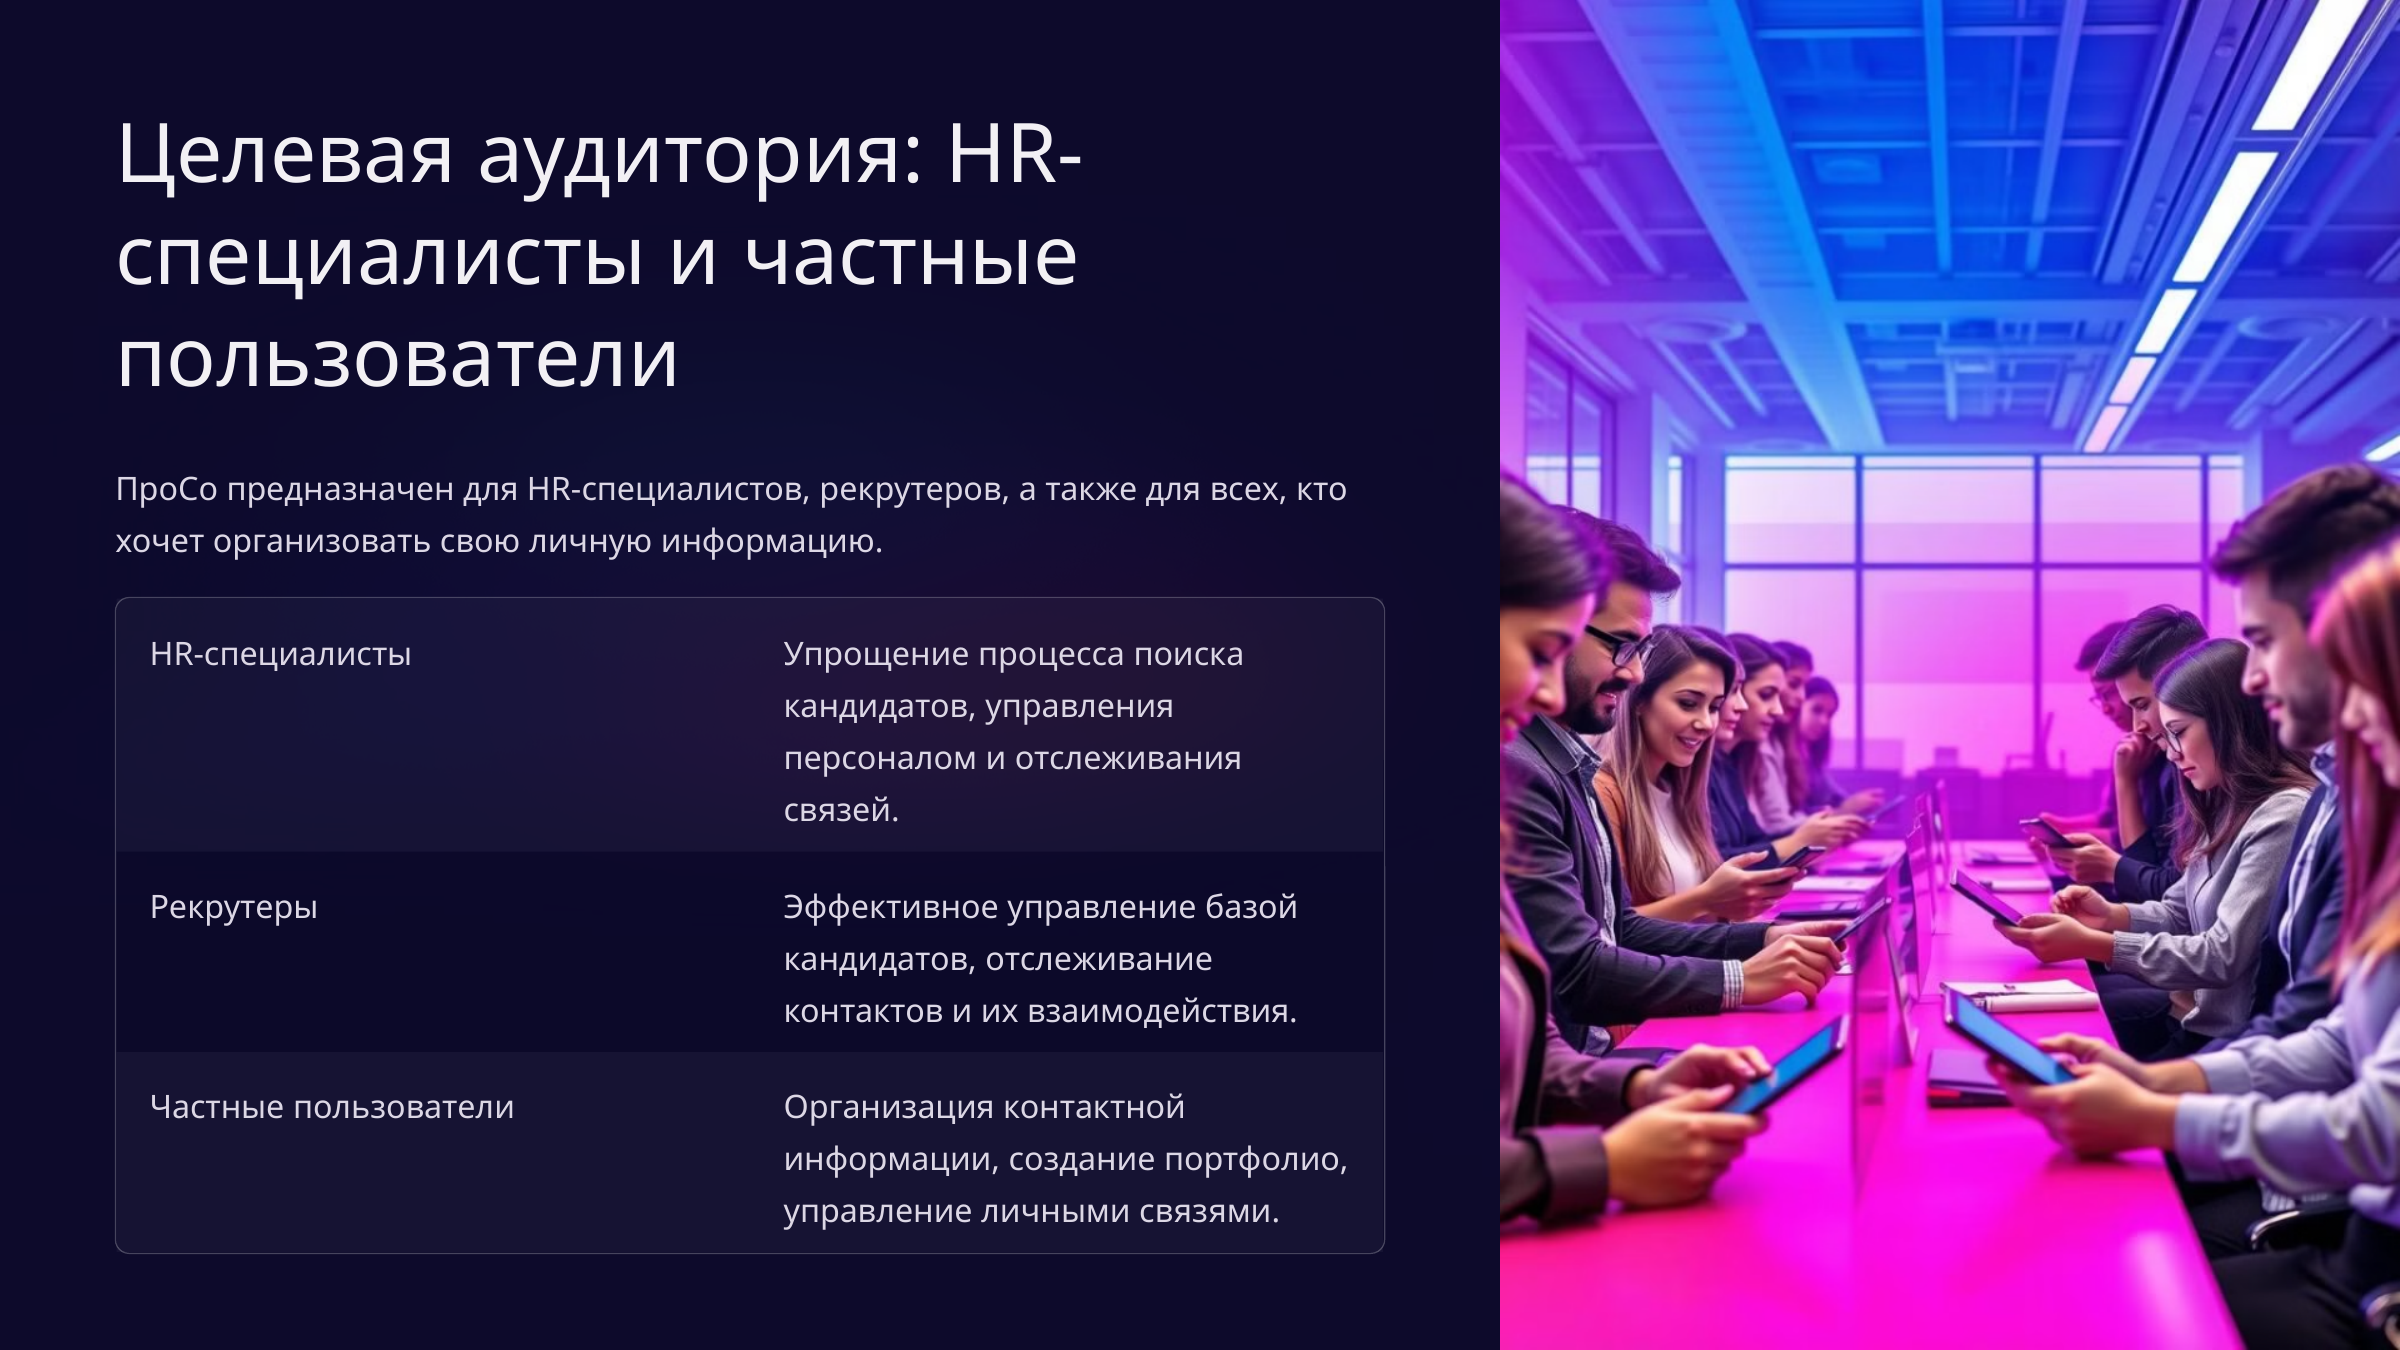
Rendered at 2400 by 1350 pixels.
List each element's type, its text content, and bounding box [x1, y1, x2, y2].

text_box HR-специалисты [149, 619, 717, 673]
text_box Частные пользователи [149, 1072, 717, 1126]
text_box Упрощение процесса поиска кандидатов, управления персоналом и отслеживания связей. [783, 619, 1351, 831]
text_box [116, 598, 1384, 1253]
picture [1500, 0, 2400, 1350]
text_box ПроCo предназначен для HR-специалистов, рекрутеров, а также для всех, кто хочет организовать свою личную информацию. [115, 454, 1385, 561]
text_box Целевая аудитория: HR-специалисты и частные пользователи [115, 96, 1385, 406]
text_box Организация контактной информации, создание портфолио, управление личными связями. [783, 1072, 1351, 1232]
text_box Рекрутеры [149, 872, 717, 926]
text_box Эффективное управление базой кандидатов, отслеживание контактов и их взаимодействия. [783, 872, 1351, 1031]
